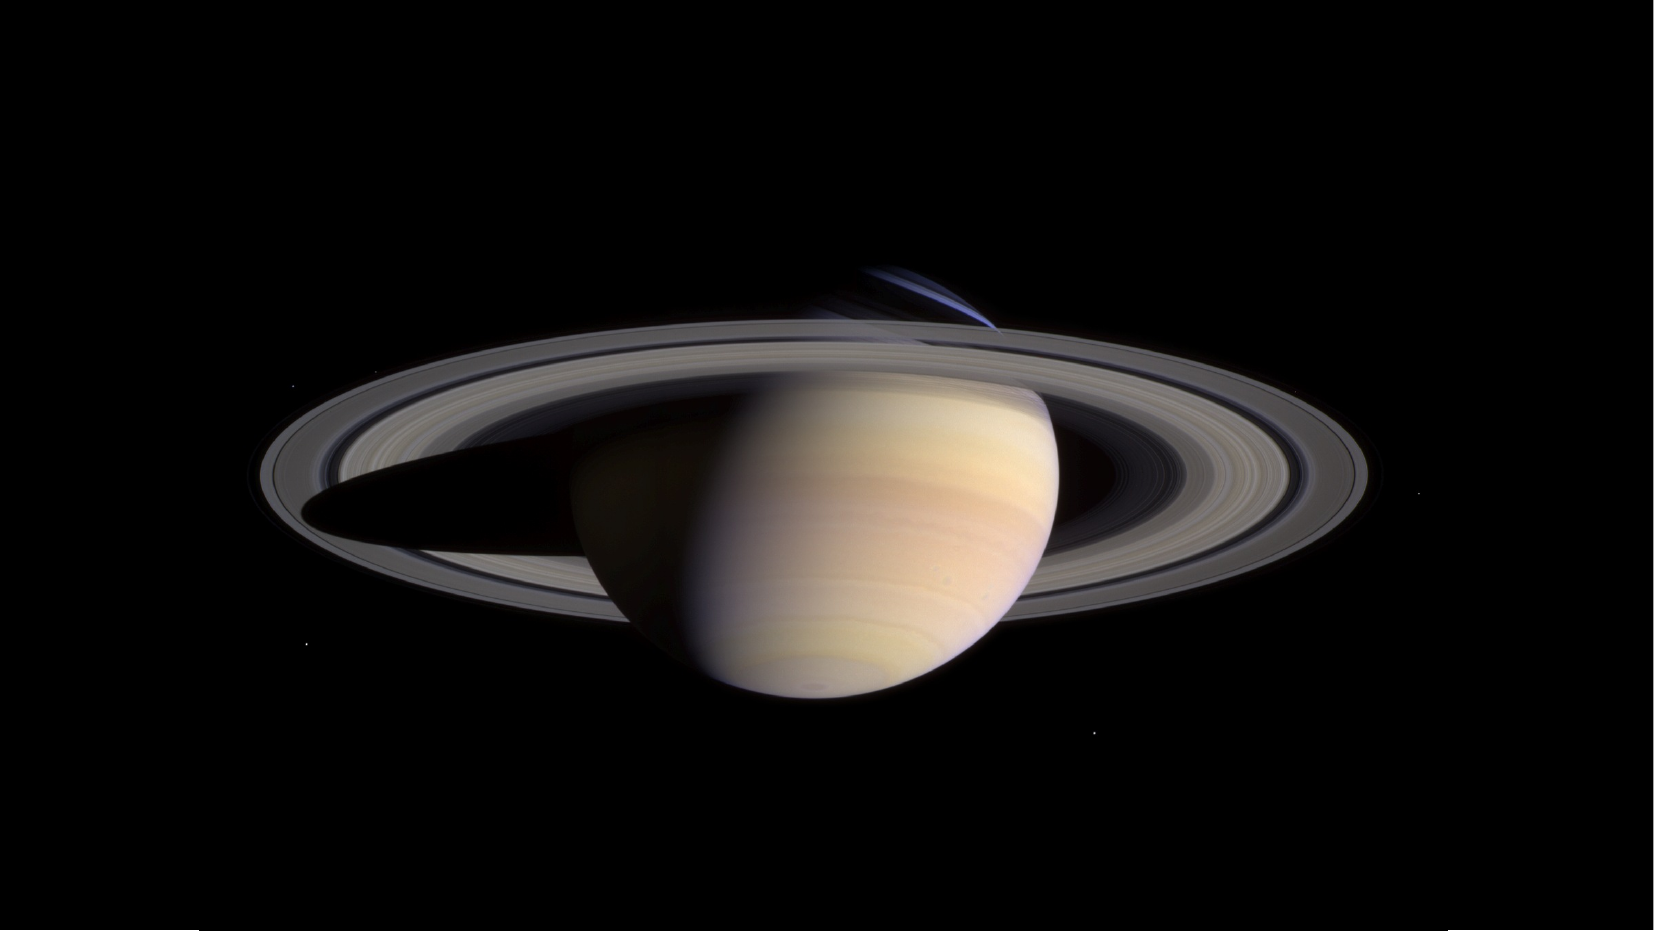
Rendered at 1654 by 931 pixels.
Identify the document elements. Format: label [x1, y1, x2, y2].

picture [199, 7, 1448, 931]
